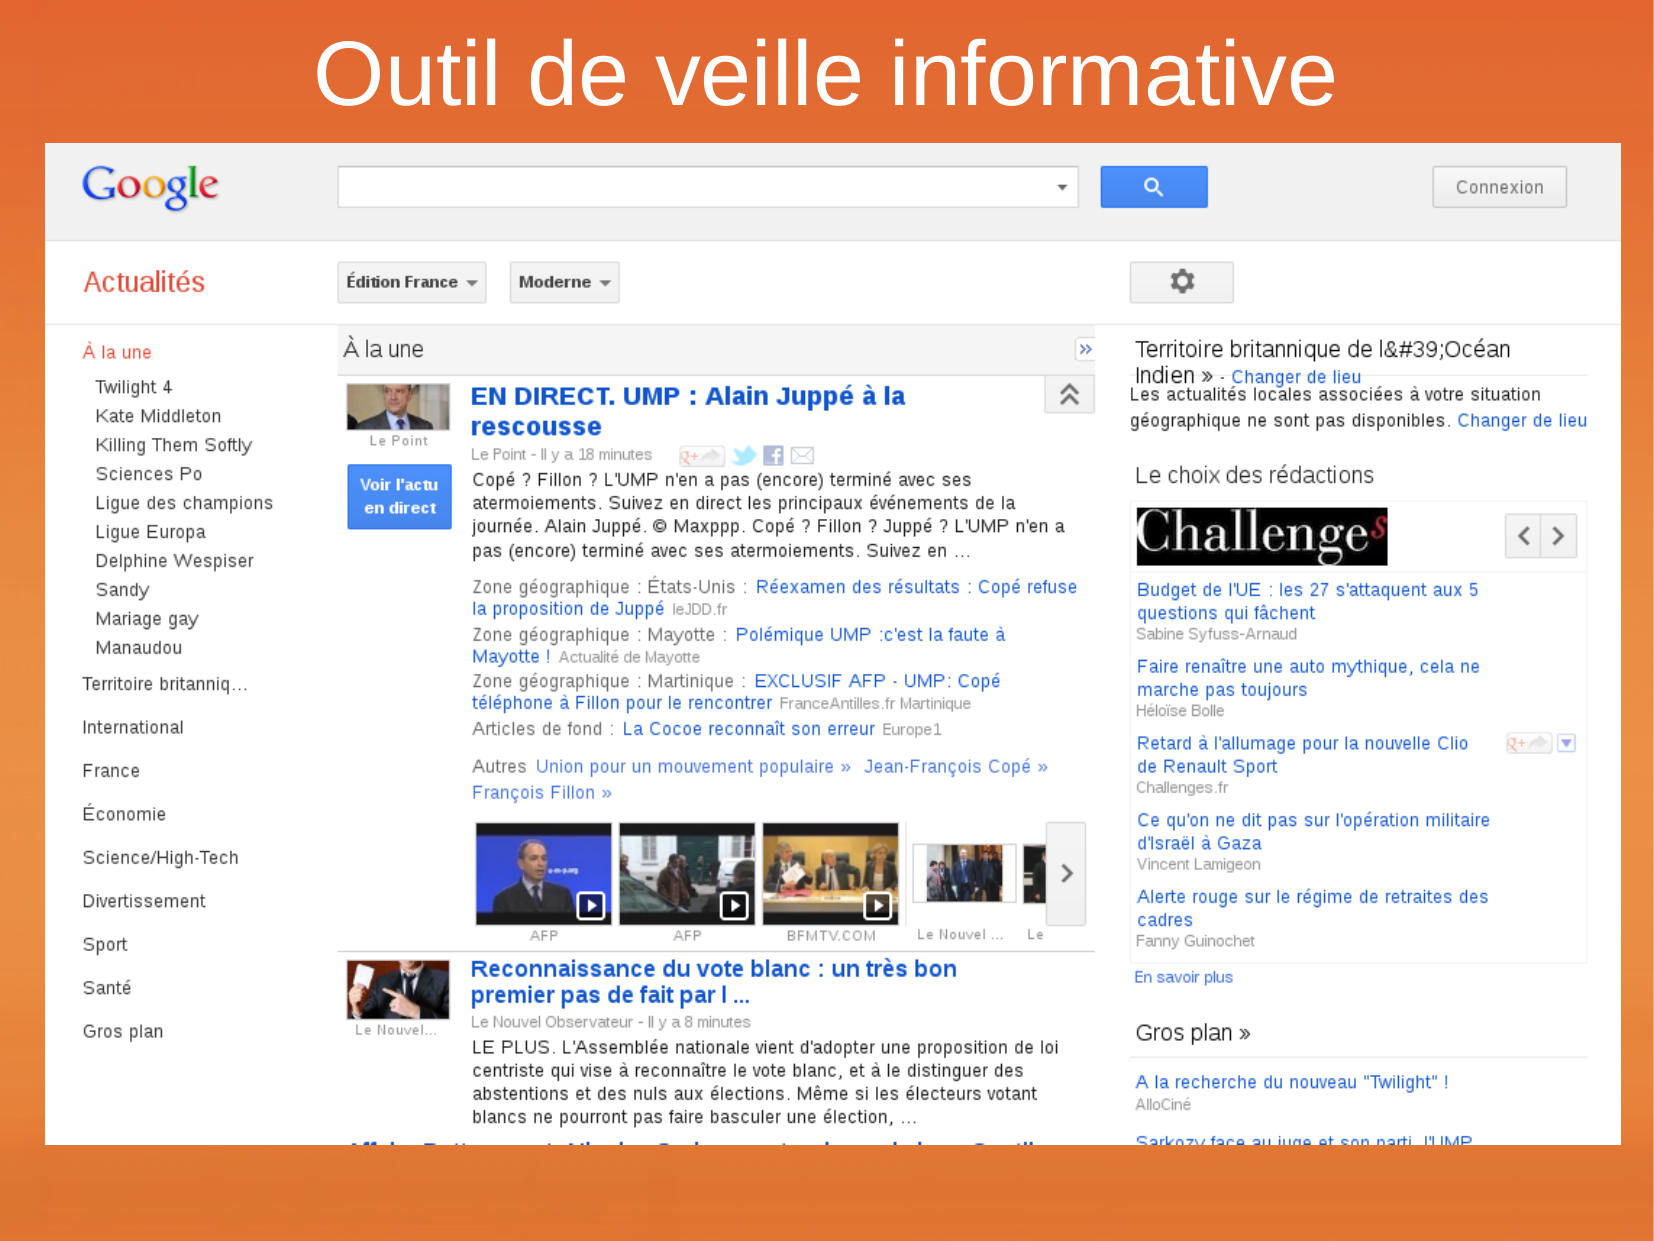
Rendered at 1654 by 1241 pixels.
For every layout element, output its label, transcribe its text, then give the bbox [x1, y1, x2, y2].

title Outil de veille informative [82, 0, 1571, 143]
picture [0, 0, 1654, 1241]
